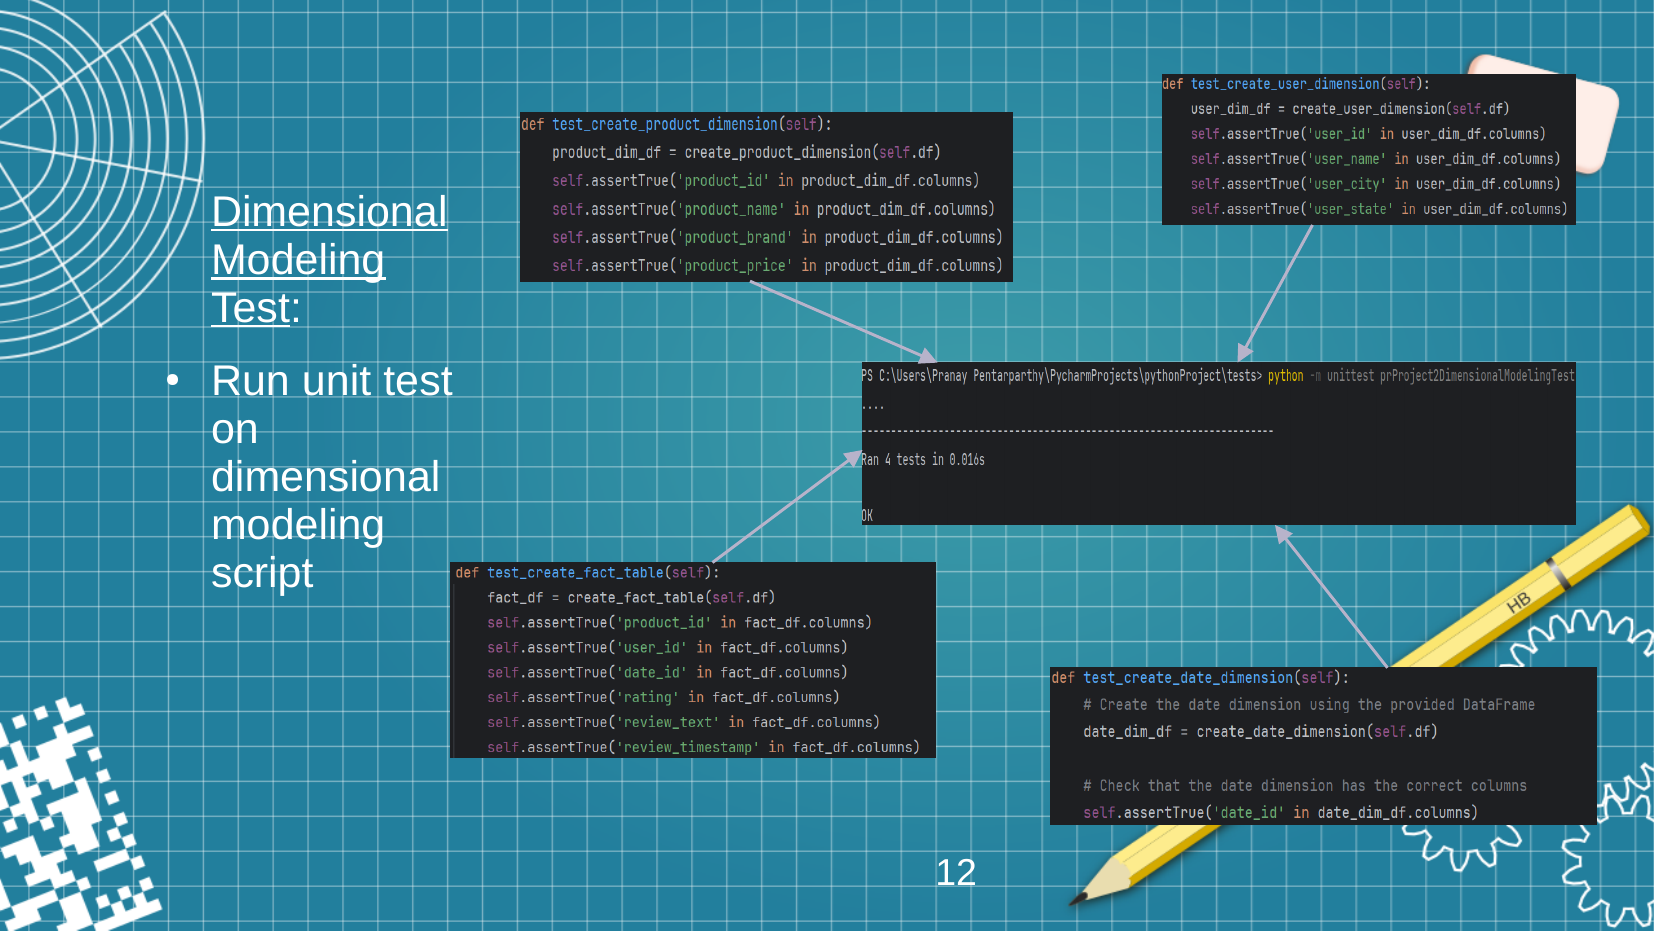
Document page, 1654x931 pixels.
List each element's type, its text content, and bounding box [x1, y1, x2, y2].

text_box <number> [825, 844, 1088, 901]
list Dimensional Modeling Test: Run unit test on dimensional modeling script [150, 187, 488, 601]
picture [0, 0, 1654, 931]
